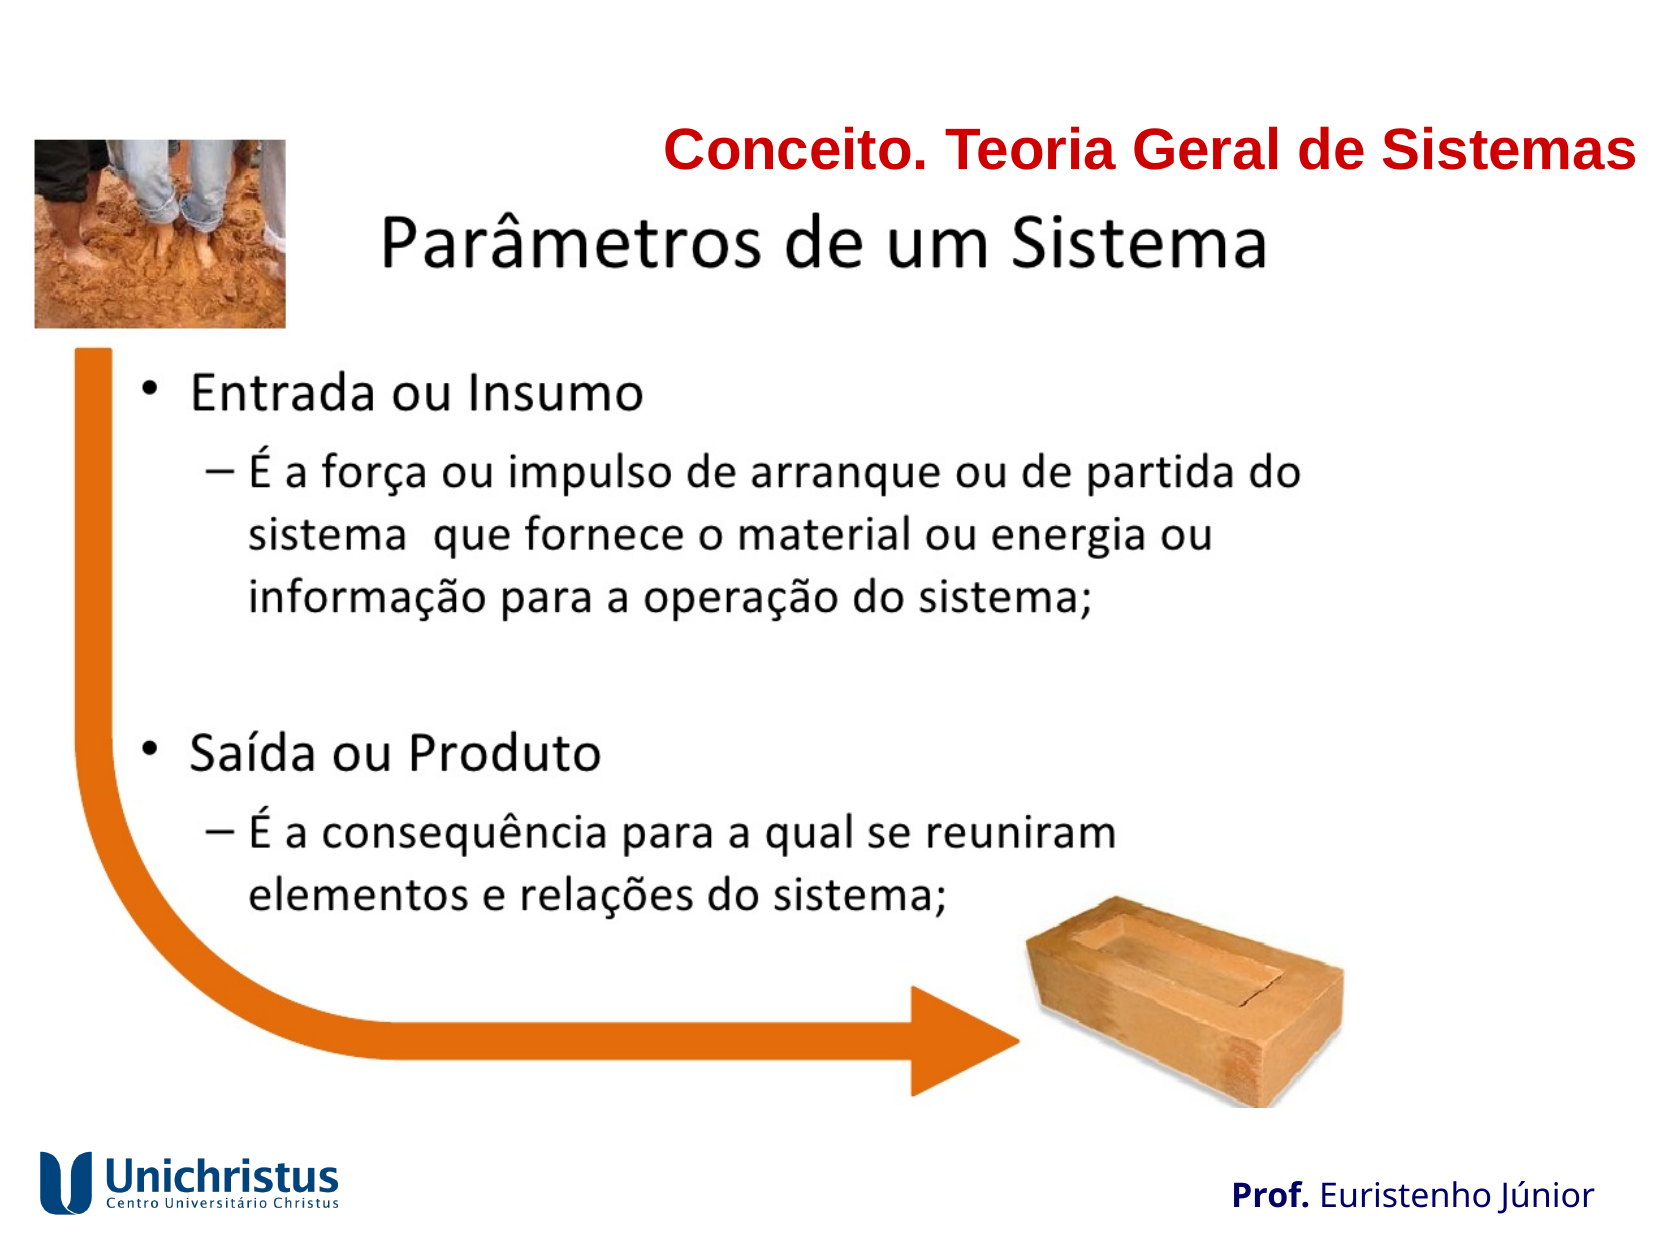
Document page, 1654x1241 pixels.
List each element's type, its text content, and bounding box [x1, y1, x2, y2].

text_box Prof. Euristenho Júnior [1216, 1163, 1654, 1224]
text_box Conceito. Teoria Geral de Sistemas [649, 109, 1654, 189]
picture [23, 123, 1345, 1109]
picture [35, 1148, 343, 1217]
